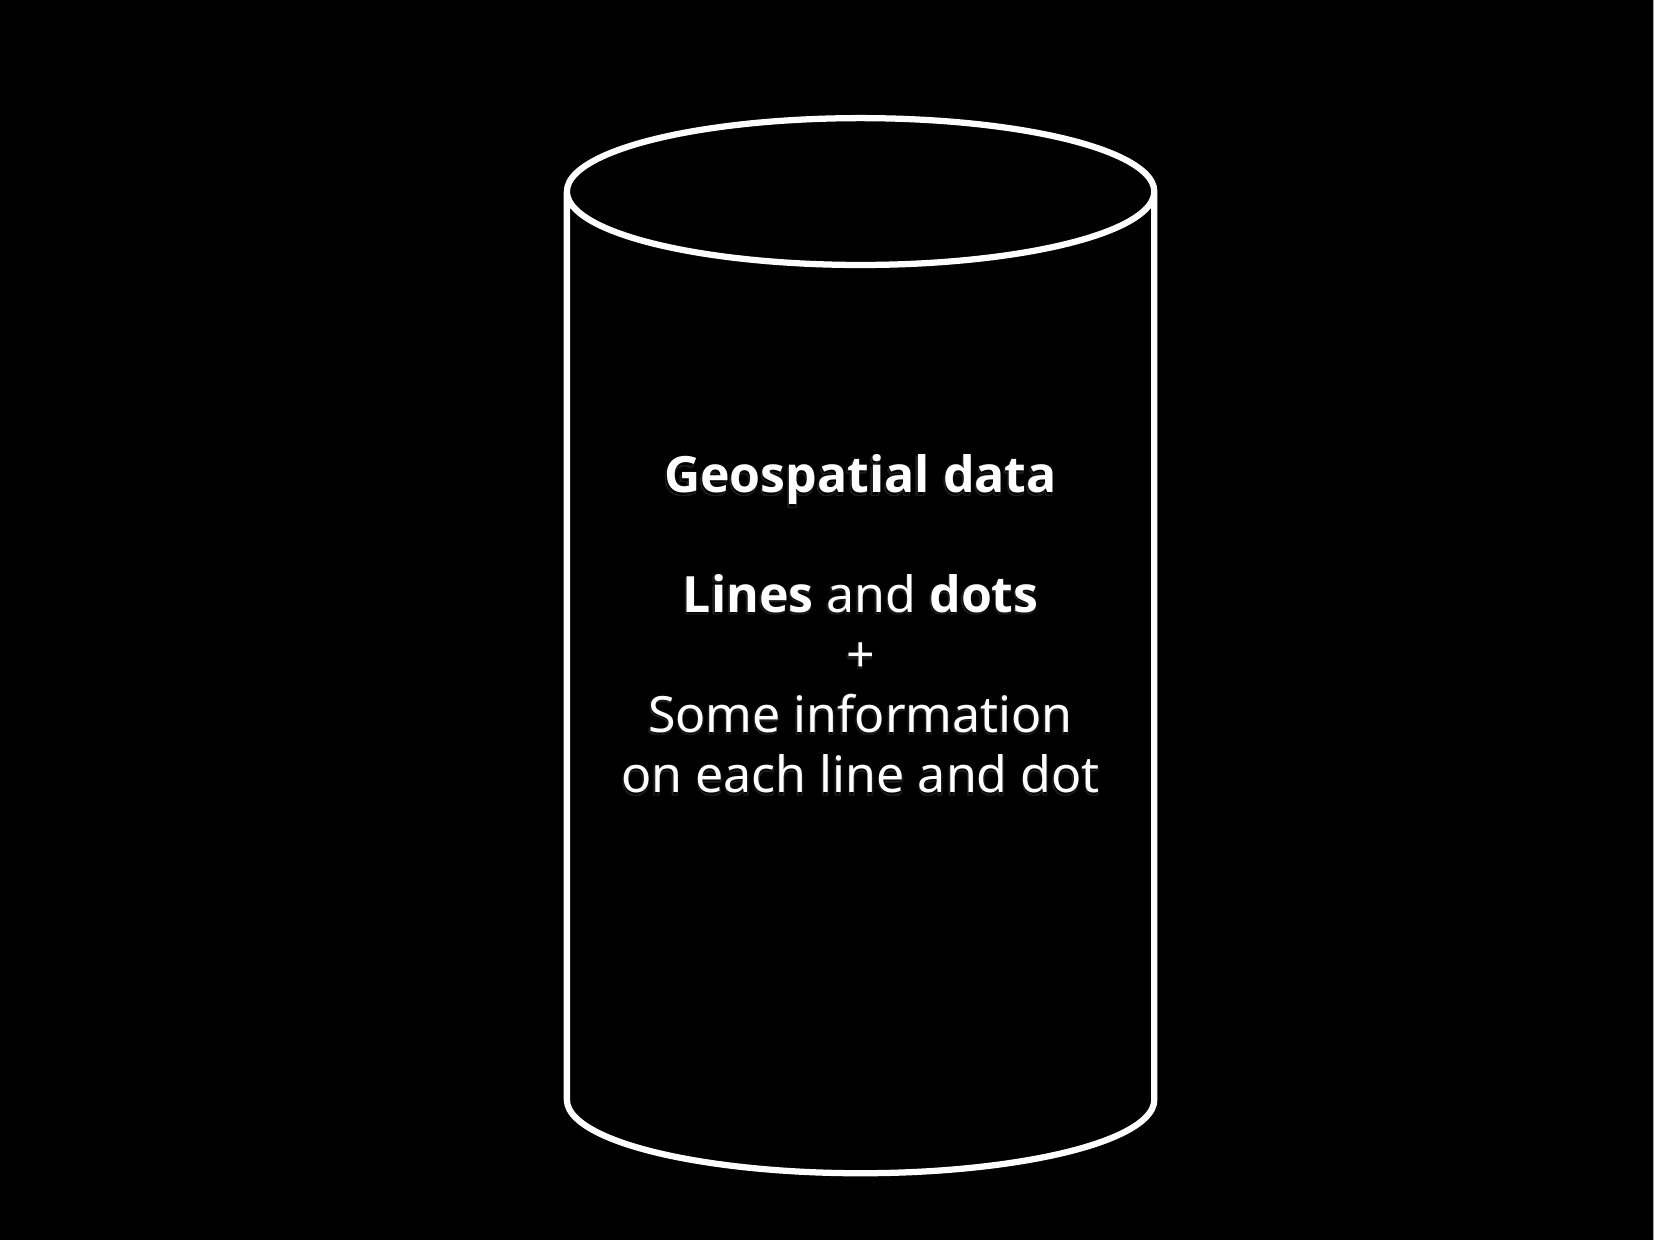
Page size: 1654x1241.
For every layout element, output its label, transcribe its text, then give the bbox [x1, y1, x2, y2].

text_box Geospatial data Lines and dots + Some information on each line and dot [566, 427, 1155, 778]
